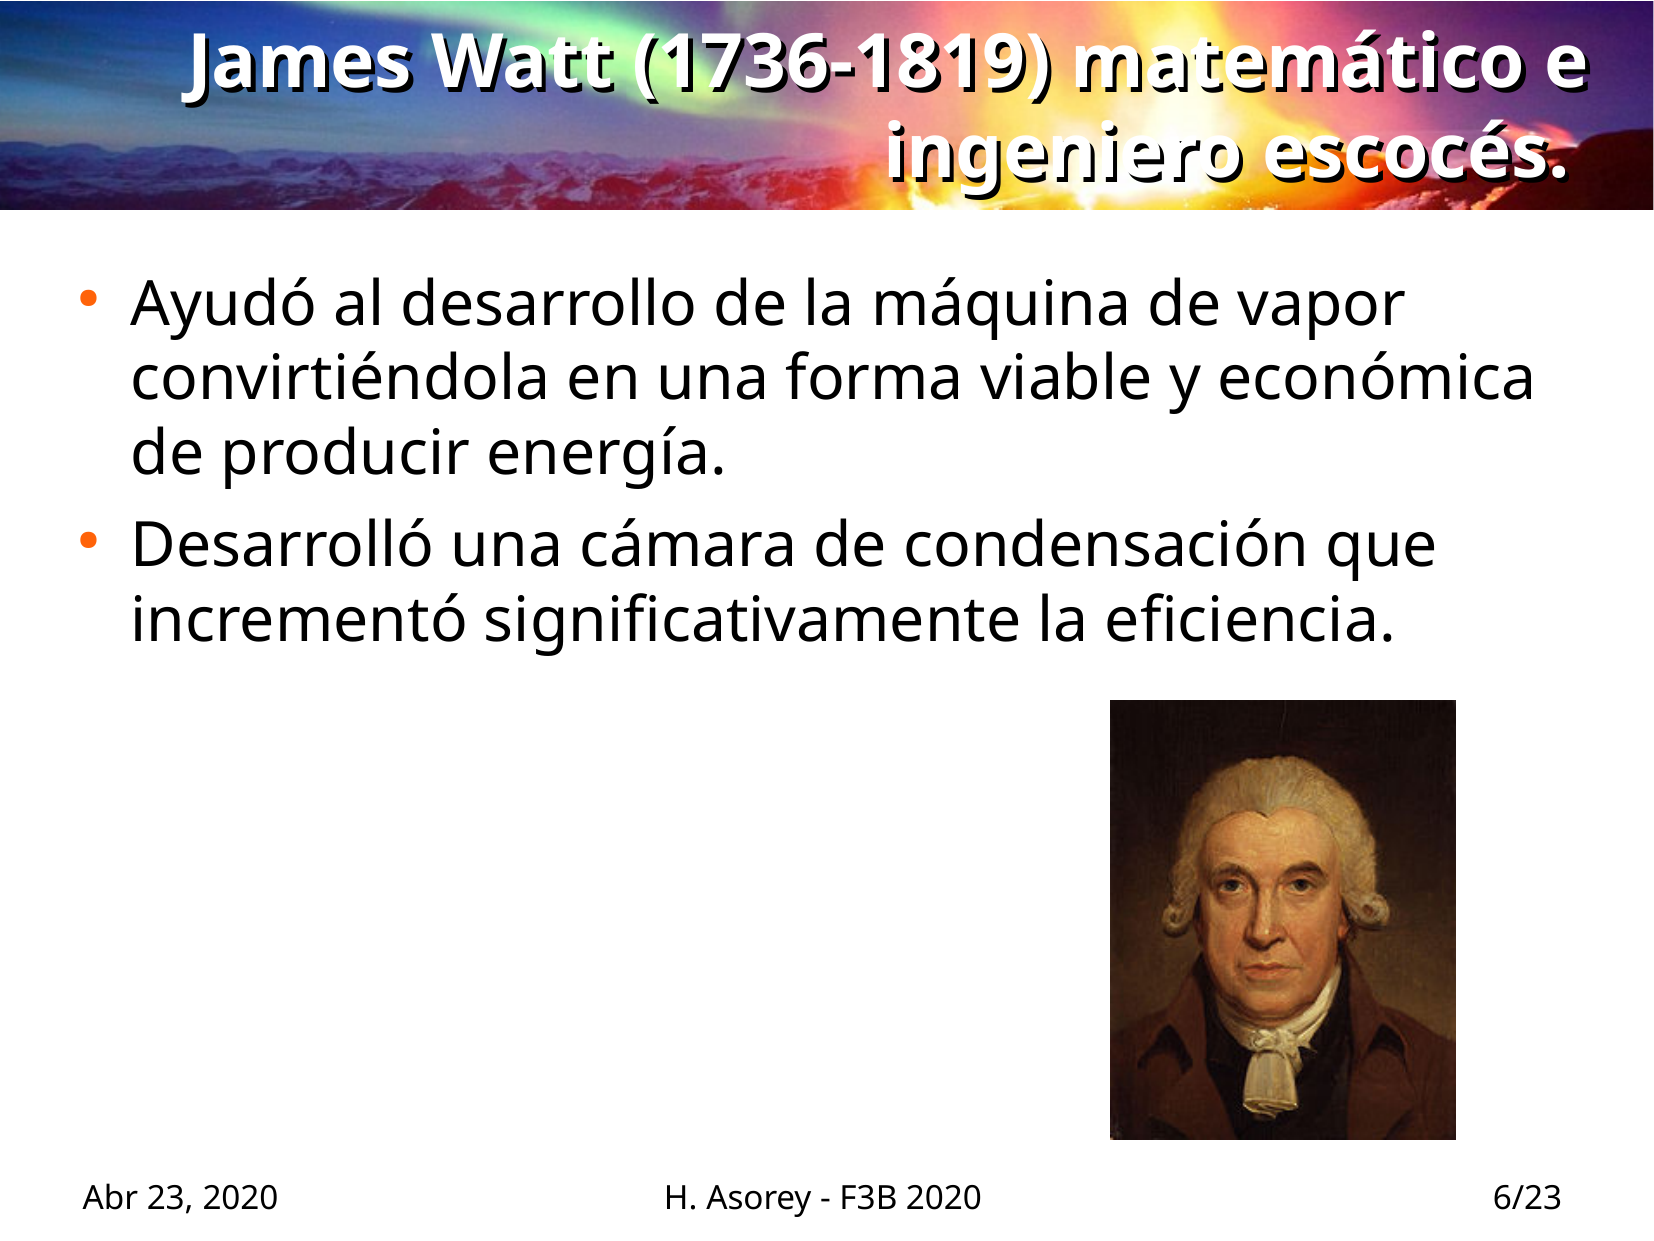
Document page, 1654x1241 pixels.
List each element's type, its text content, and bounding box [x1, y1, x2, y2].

picture [0, 1, 1654, 210]
title James Watt (1736-1819) matemático e ingeniero escocés. [45, 5, 1606, 201]
list Ayudó al desarrollo de la máquina de vapor convirtiéndola en una forma viable y económica de producir energía. Desarrolló una cámara de condensación que incrementó significativamente la eficiencia. [45, 255, 1606, 1156]
picture [1110, 700, 1456, 1141]
